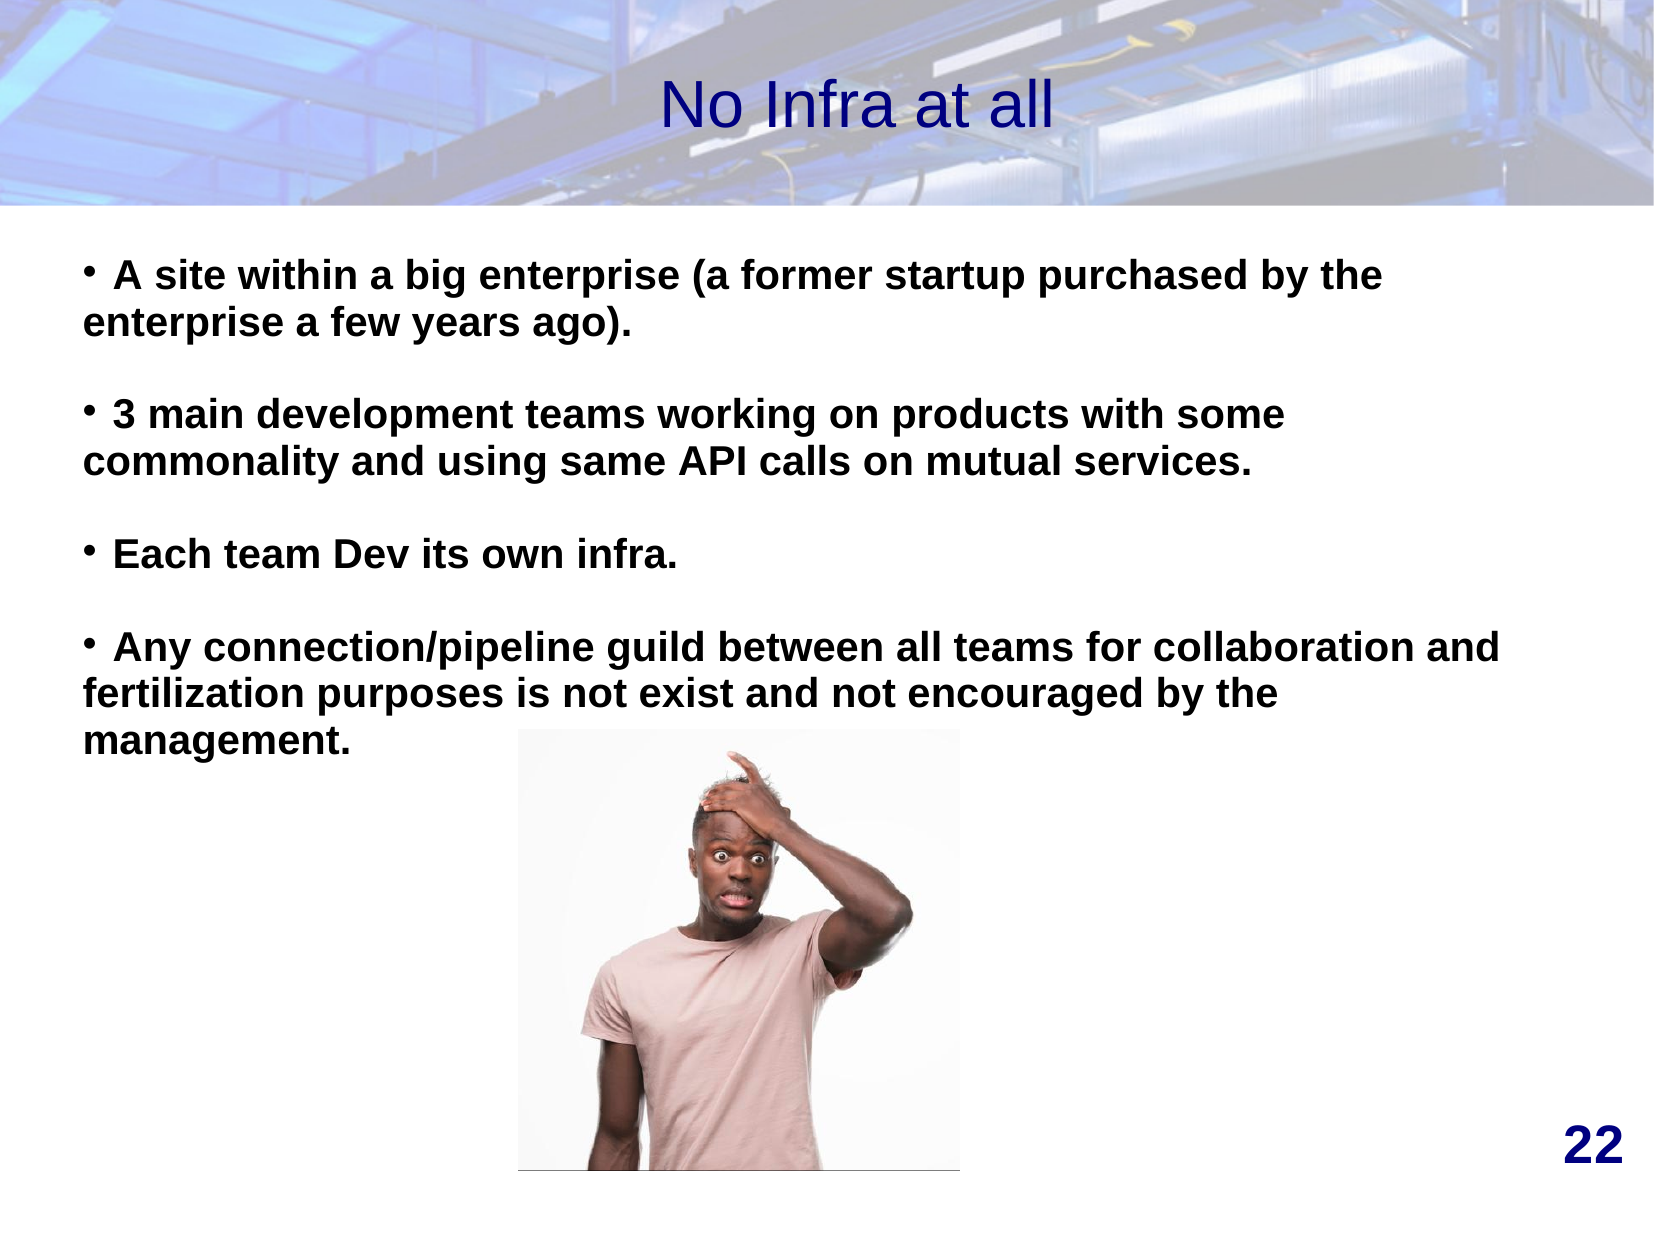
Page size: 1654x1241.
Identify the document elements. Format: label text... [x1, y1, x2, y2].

subtitle A site within a big enterprise (a former startup purchased by the enterprise a few years ago). 3 main development teams working on products with some commonality and using same API calls on mutual services. Each team Dev its own infra. Any connection/pipeline guild between all teams for collaboration and fertilization purposes is not exist and not encouraged by the management. [82, 215, 1538, 1085]
text_box 22 [1549, 1104, 1640, 1241]
title No Infra at all [359, 0, 1654, 208]
picture [0, 0, 1654, 1241]
